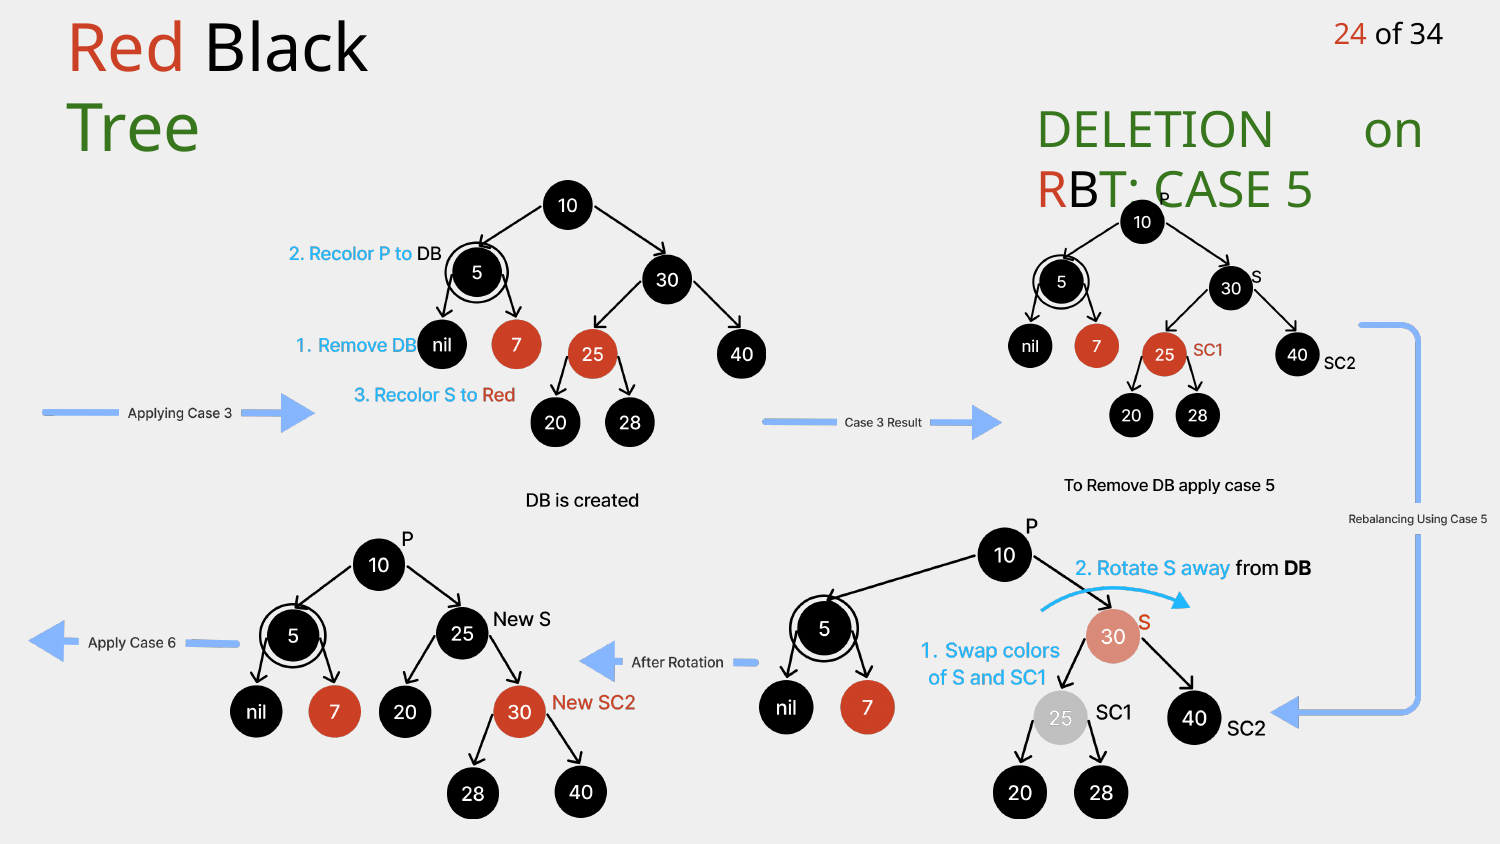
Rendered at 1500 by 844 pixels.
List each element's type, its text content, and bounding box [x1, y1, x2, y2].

picture [28, 180, 1495, 819]
text_box 24 of 34 [1318, 0, 1500, 65]
text_box DELETION on RBT: CASE 5 [1021, 82, 1440, 233]
title Red Black Tree [51, 93, 437, 180]
